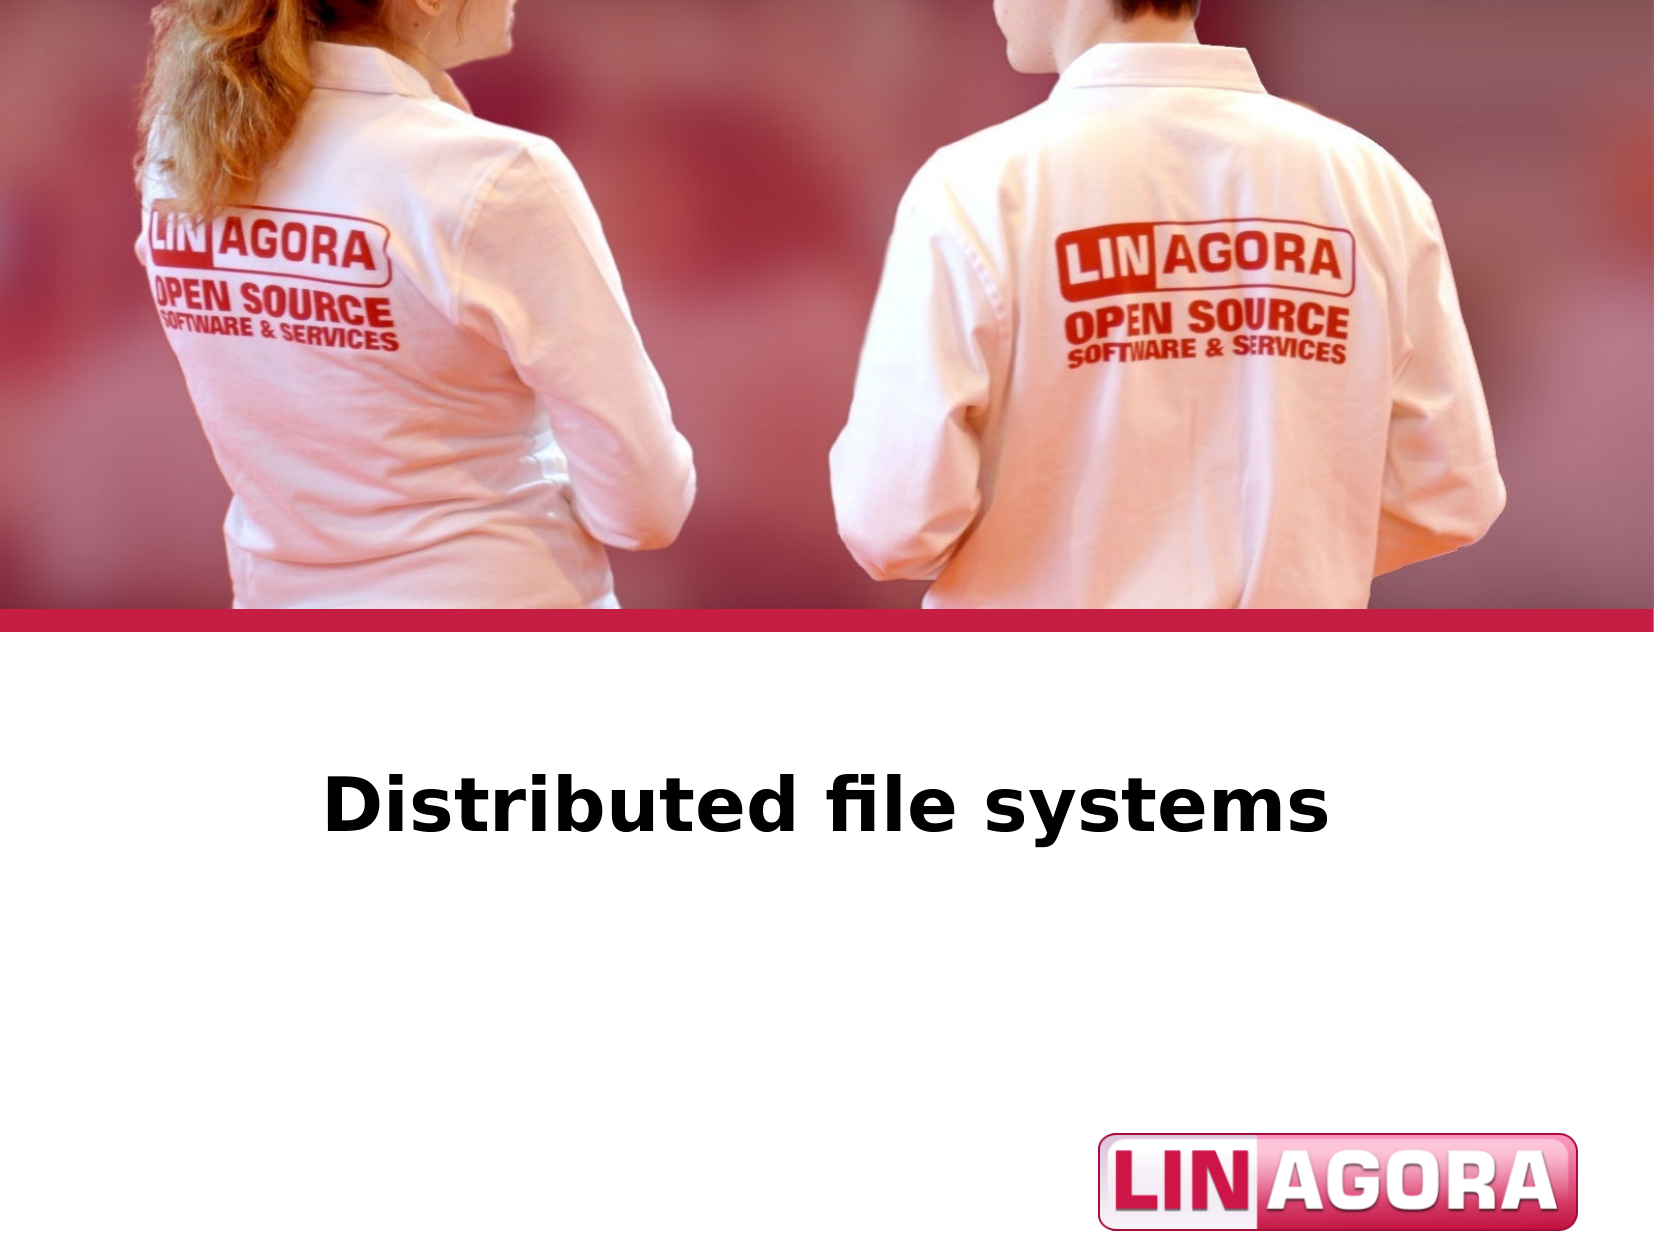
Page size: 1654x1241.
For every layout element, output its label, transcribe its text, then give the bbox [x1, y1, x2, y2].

picture [0, 0, 1654, 609]
title Distributed file systems [82, 643, 1571, 969]
picture [1098, 1133, 1578, 1231]
